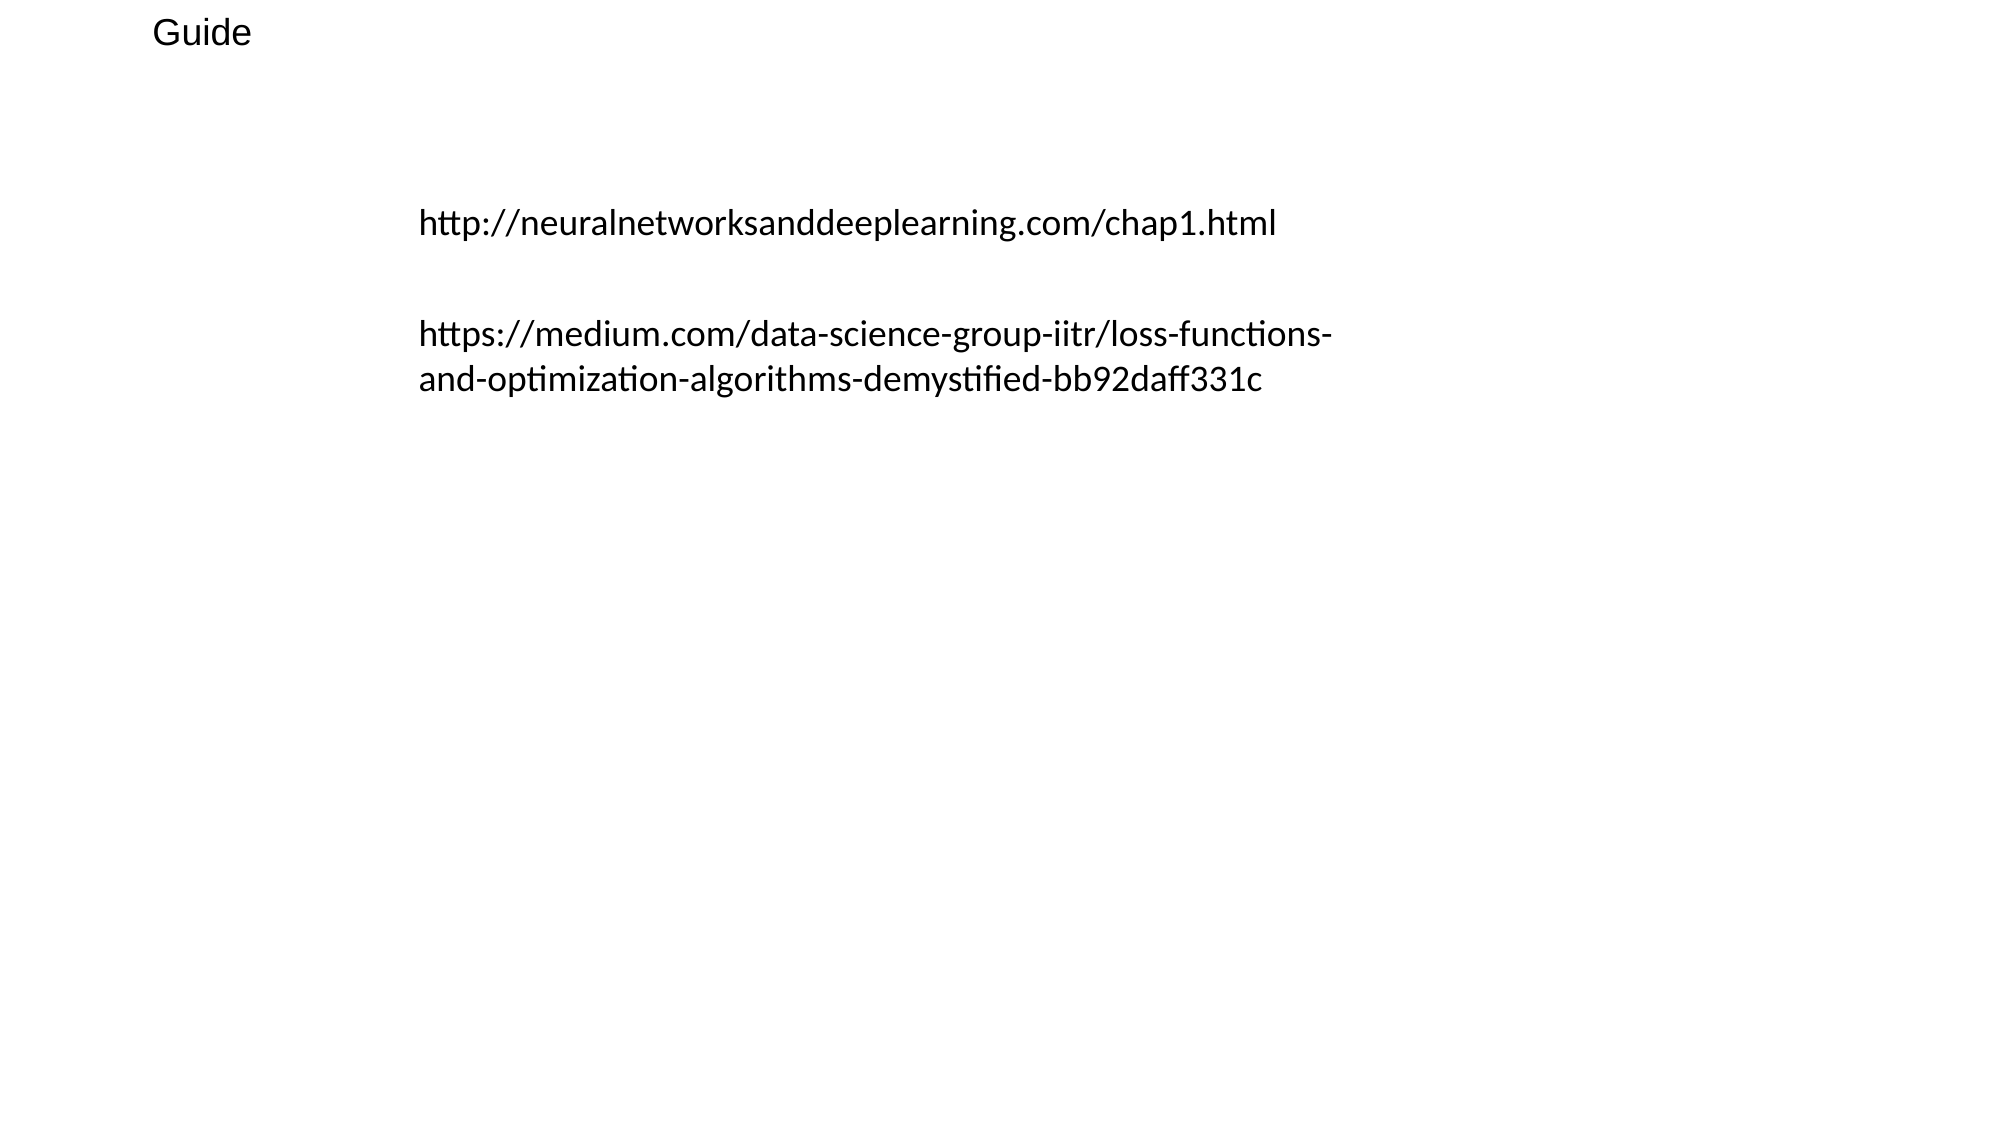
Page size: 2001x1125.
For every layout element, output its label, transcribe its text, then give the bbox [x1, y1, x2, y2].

title Guide [137, 0, 1863, 62]
text_box http://neuralnetworksanddeeplearning.com/chap1.html [404, 190, 1293, 250]
text_box https://medium.com/data-science-group-iitr/loss-functions-and-optimization-algorithms-demystified-bb92daff331c [403, 302, 1404, 407]
